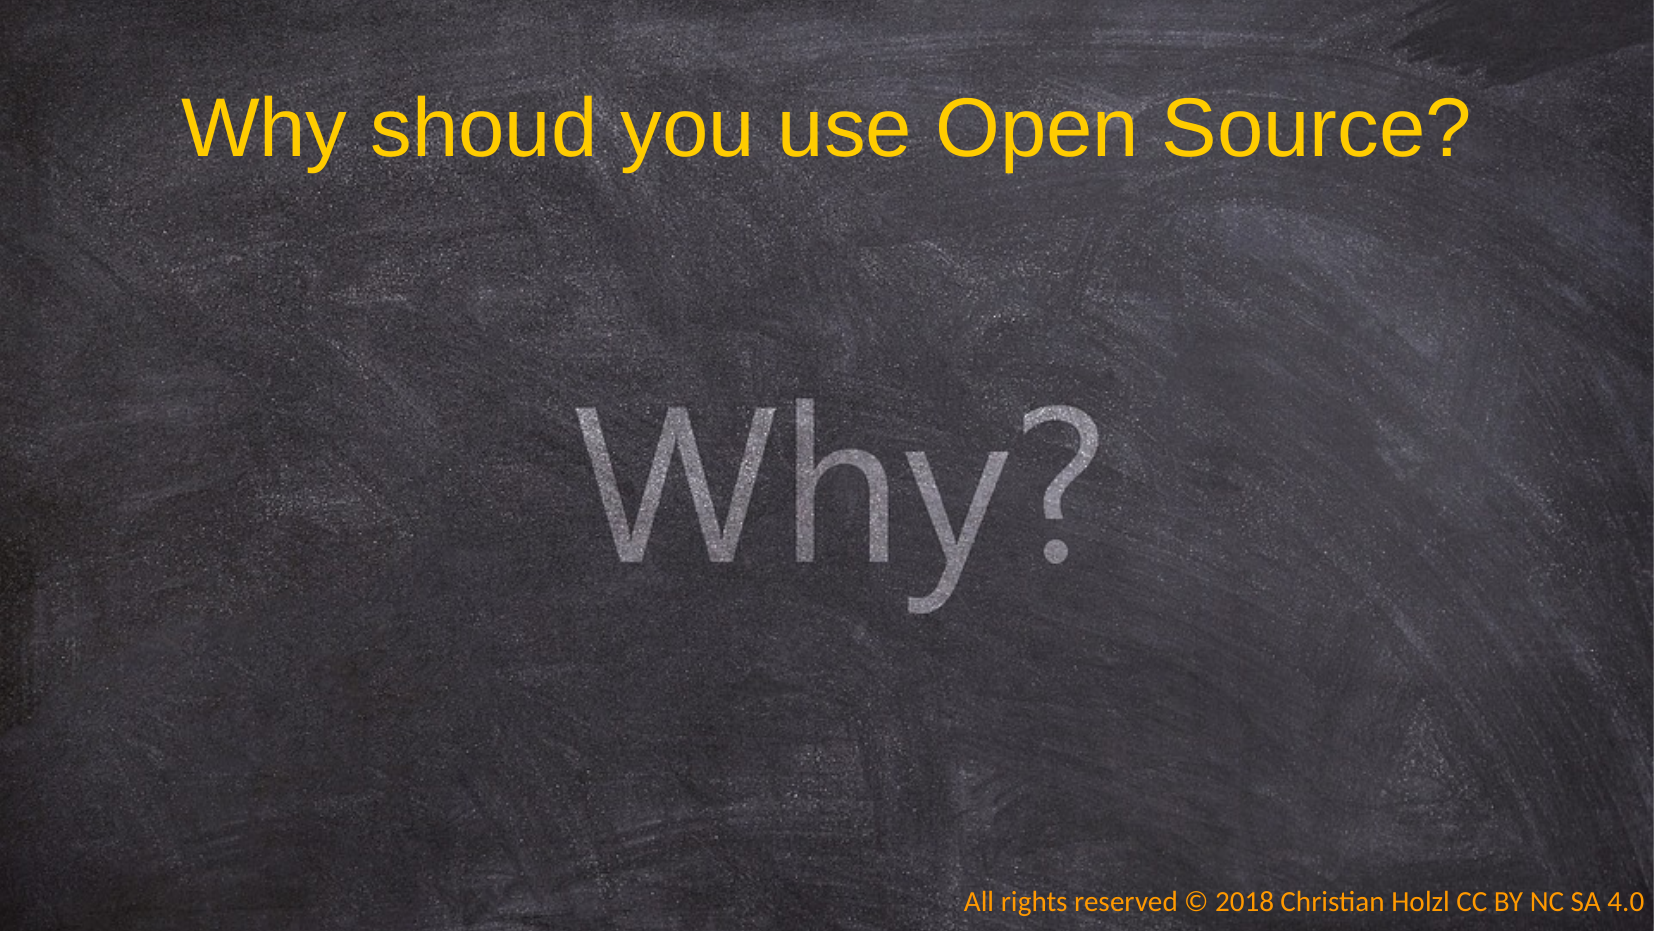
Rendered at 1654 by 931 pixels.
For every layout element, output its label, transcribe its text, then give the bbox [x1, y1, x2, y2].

picture [0, 0, 1654, 931]
title Why shoud you use Open Source? [82, 41, 1571, 214]
text_box All rights reserved © 2018 Christian Holzl CC BY NC SA 4.0 [945, 885, 1645, 924]
